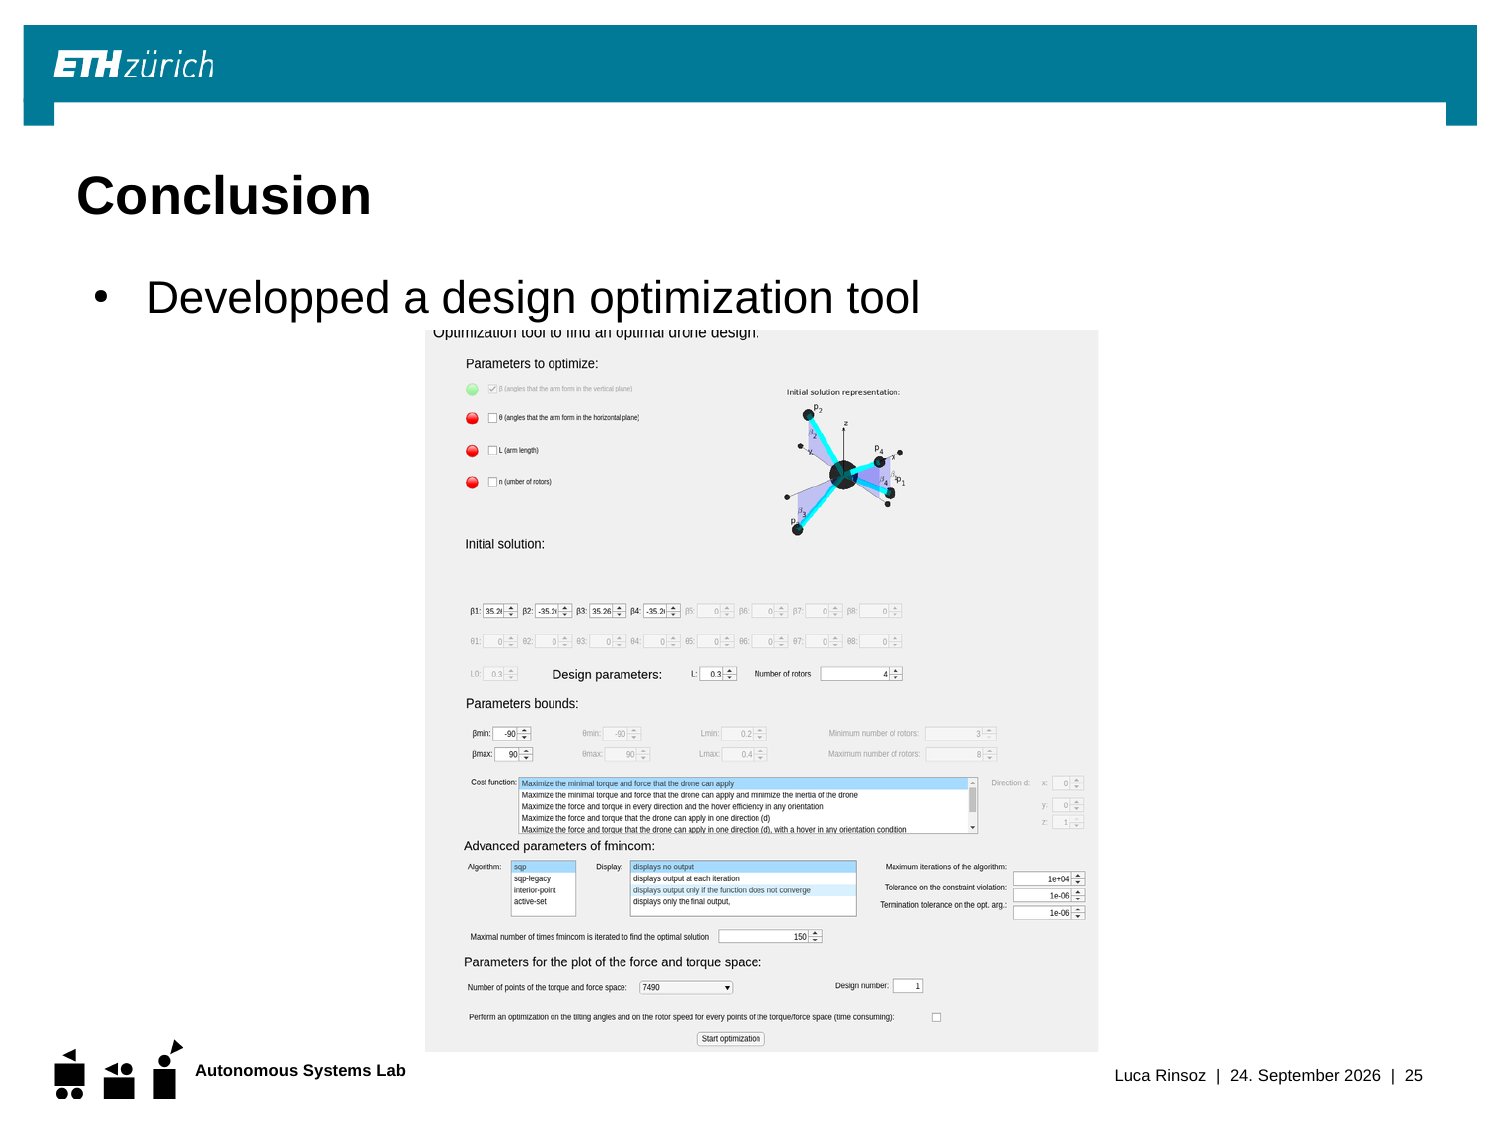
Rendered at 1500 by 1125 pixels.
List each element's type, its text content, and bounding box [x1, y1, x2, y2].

list Developped a design optimization tool [75, 271, 1426, 1019]
title Conclusion [53, 101, 1447, 290]
picture [425, 1019, 1099, 1052]
